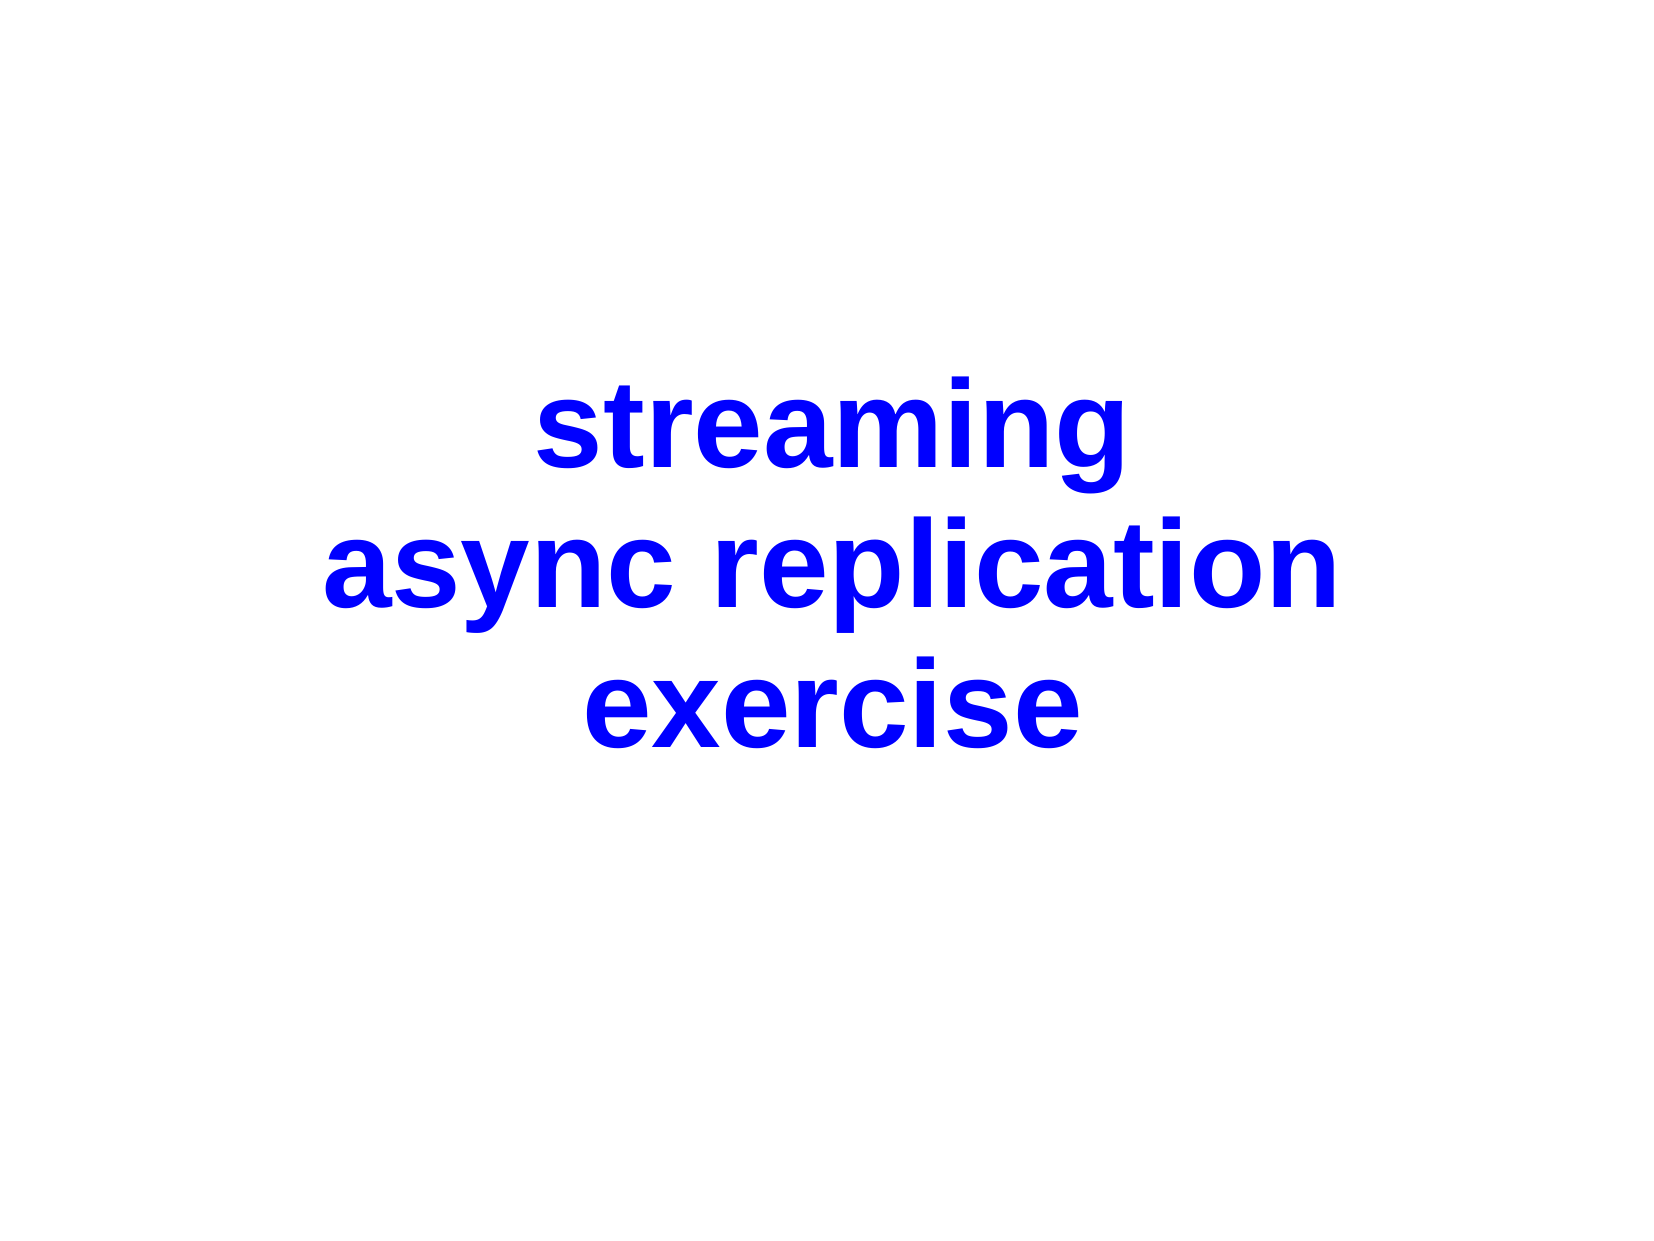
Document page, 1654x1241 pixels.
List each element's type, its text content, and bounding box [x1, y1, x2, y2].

title streaming async replication exercise [88, 354, 1577, 775]
